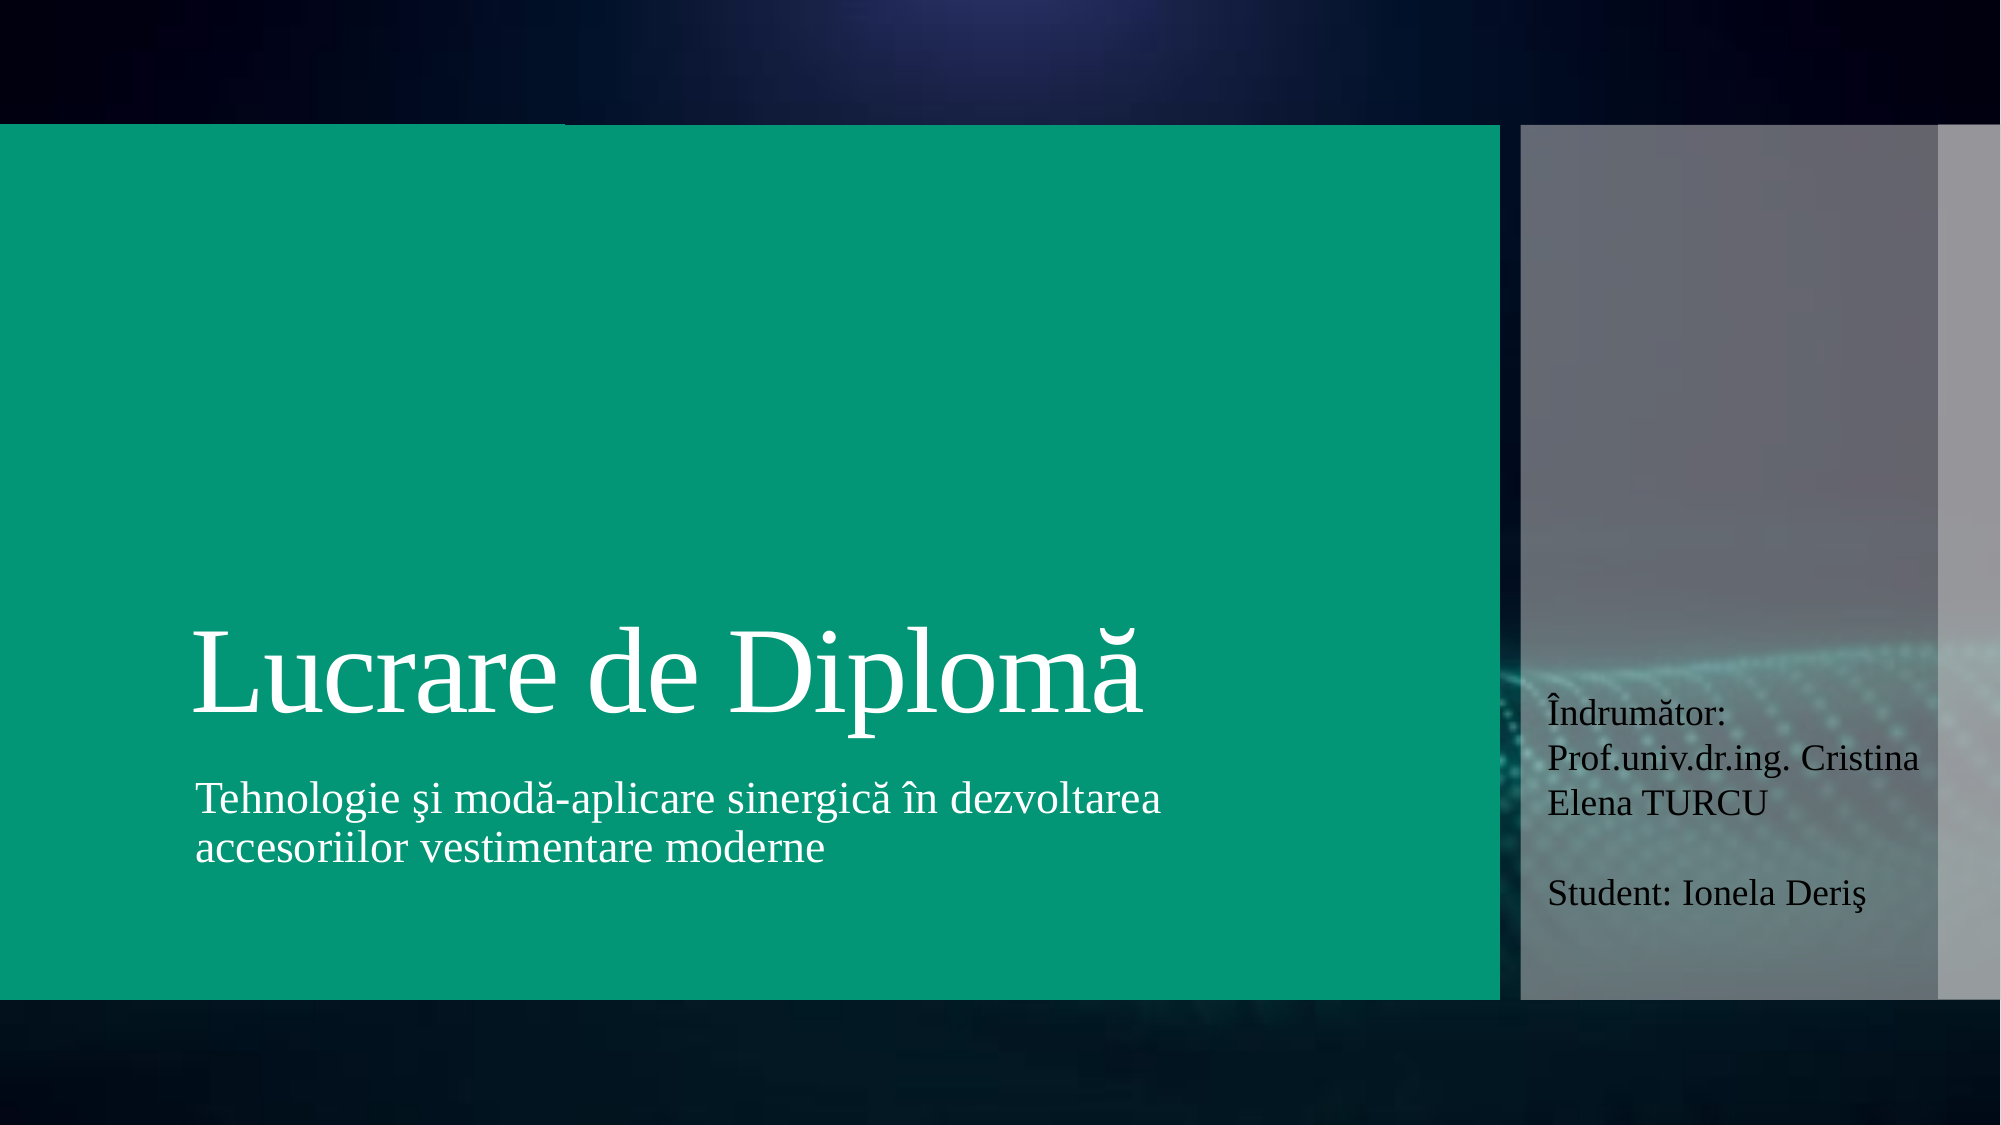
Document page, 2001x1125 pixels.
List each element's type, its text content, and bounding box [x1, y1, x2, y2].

subtitle Tehnologie şi modă-aplicare sinergică în dezvoltarea accesoriilor vestimentare moderne [180, 766, 1381, 917]
text_box Îndrumător: Prof.univ.dr.ing. Cristina Elena TURCU [1532, 680, 1981, 832]
text_box Student: Ionela Deriş [1532, 860, 1931, 922]
title Lucrare de Diplomă [175, 213, 1376, 747]
